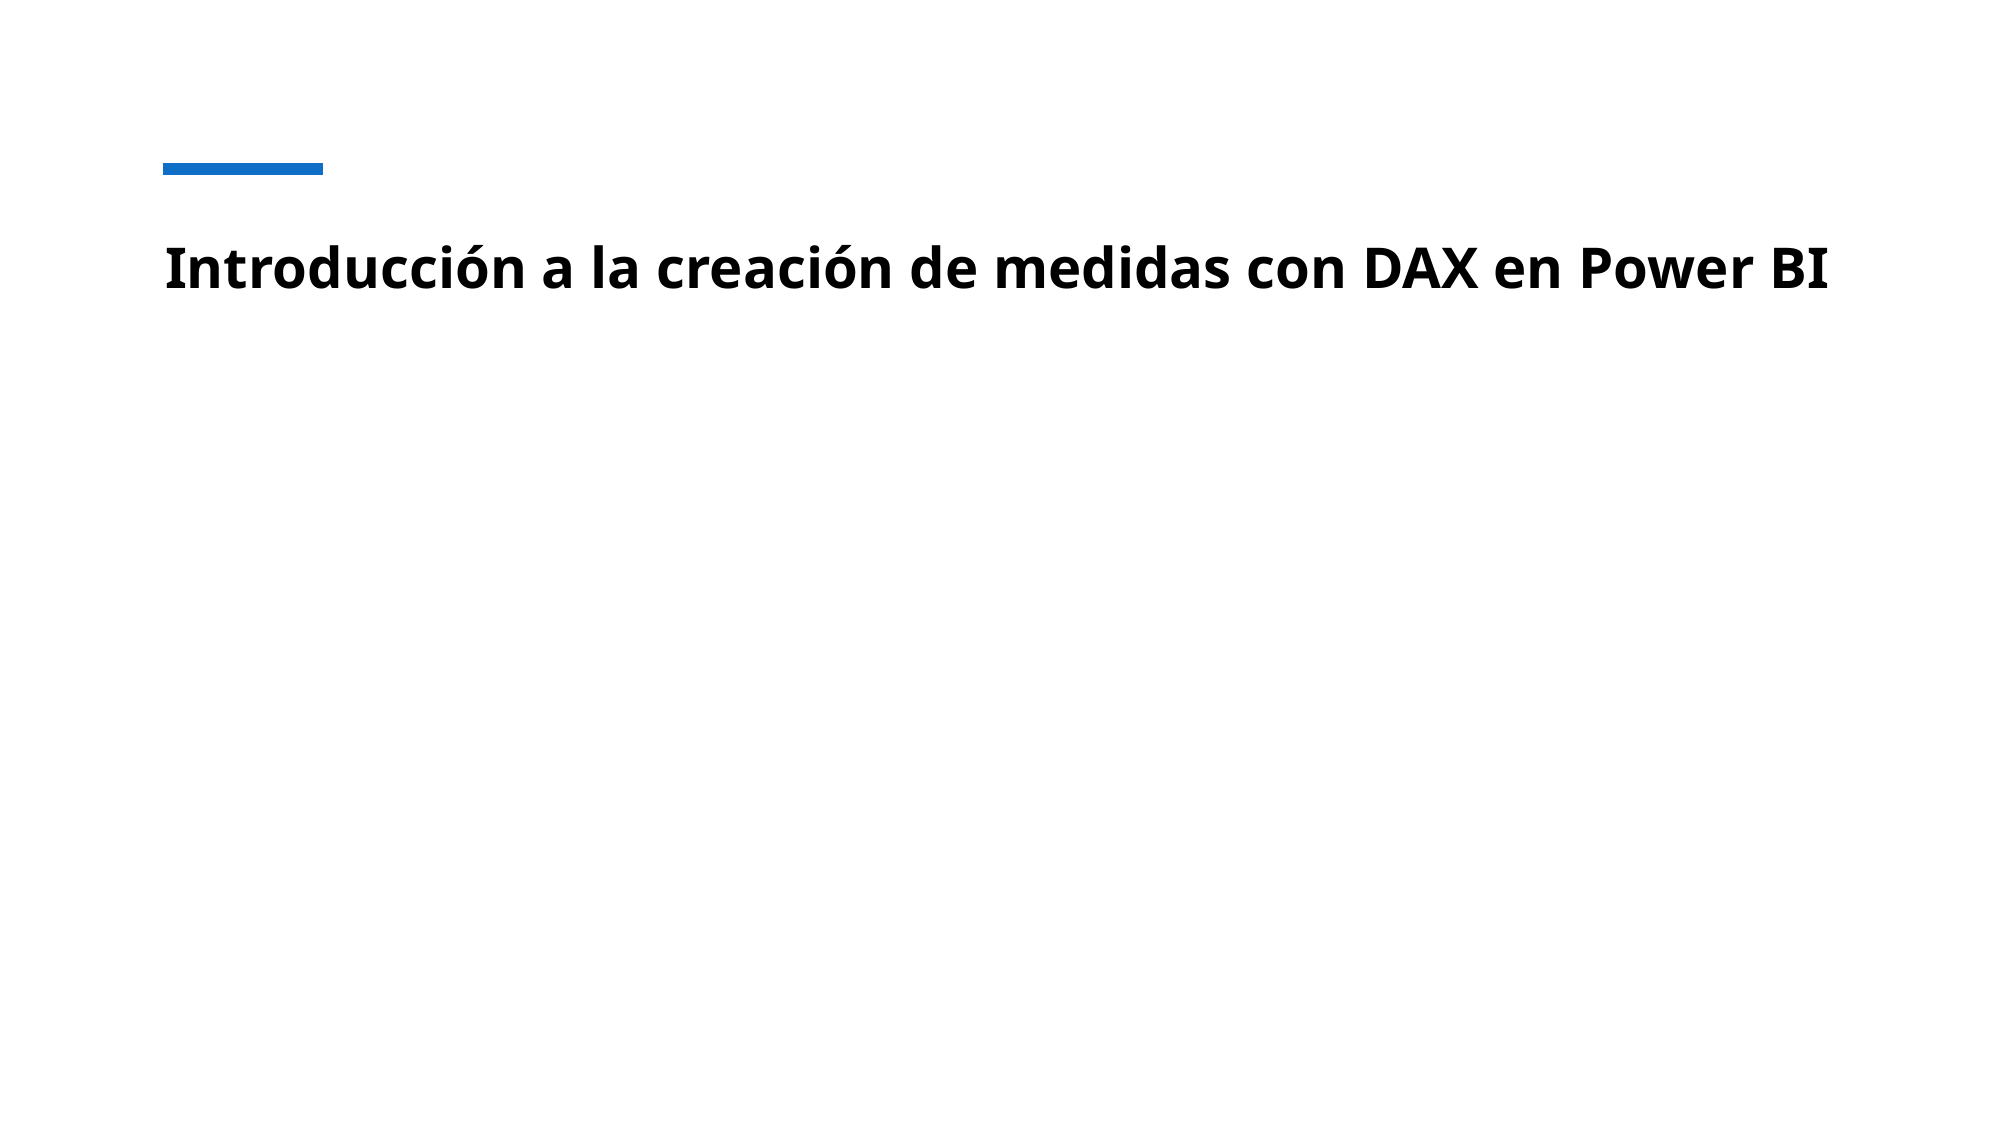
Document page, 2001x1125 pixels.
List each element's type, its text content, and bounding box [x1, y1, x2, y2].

title Introducción a la creación de medidas con DAX en Power BI [150, 224, 1851, 441]
